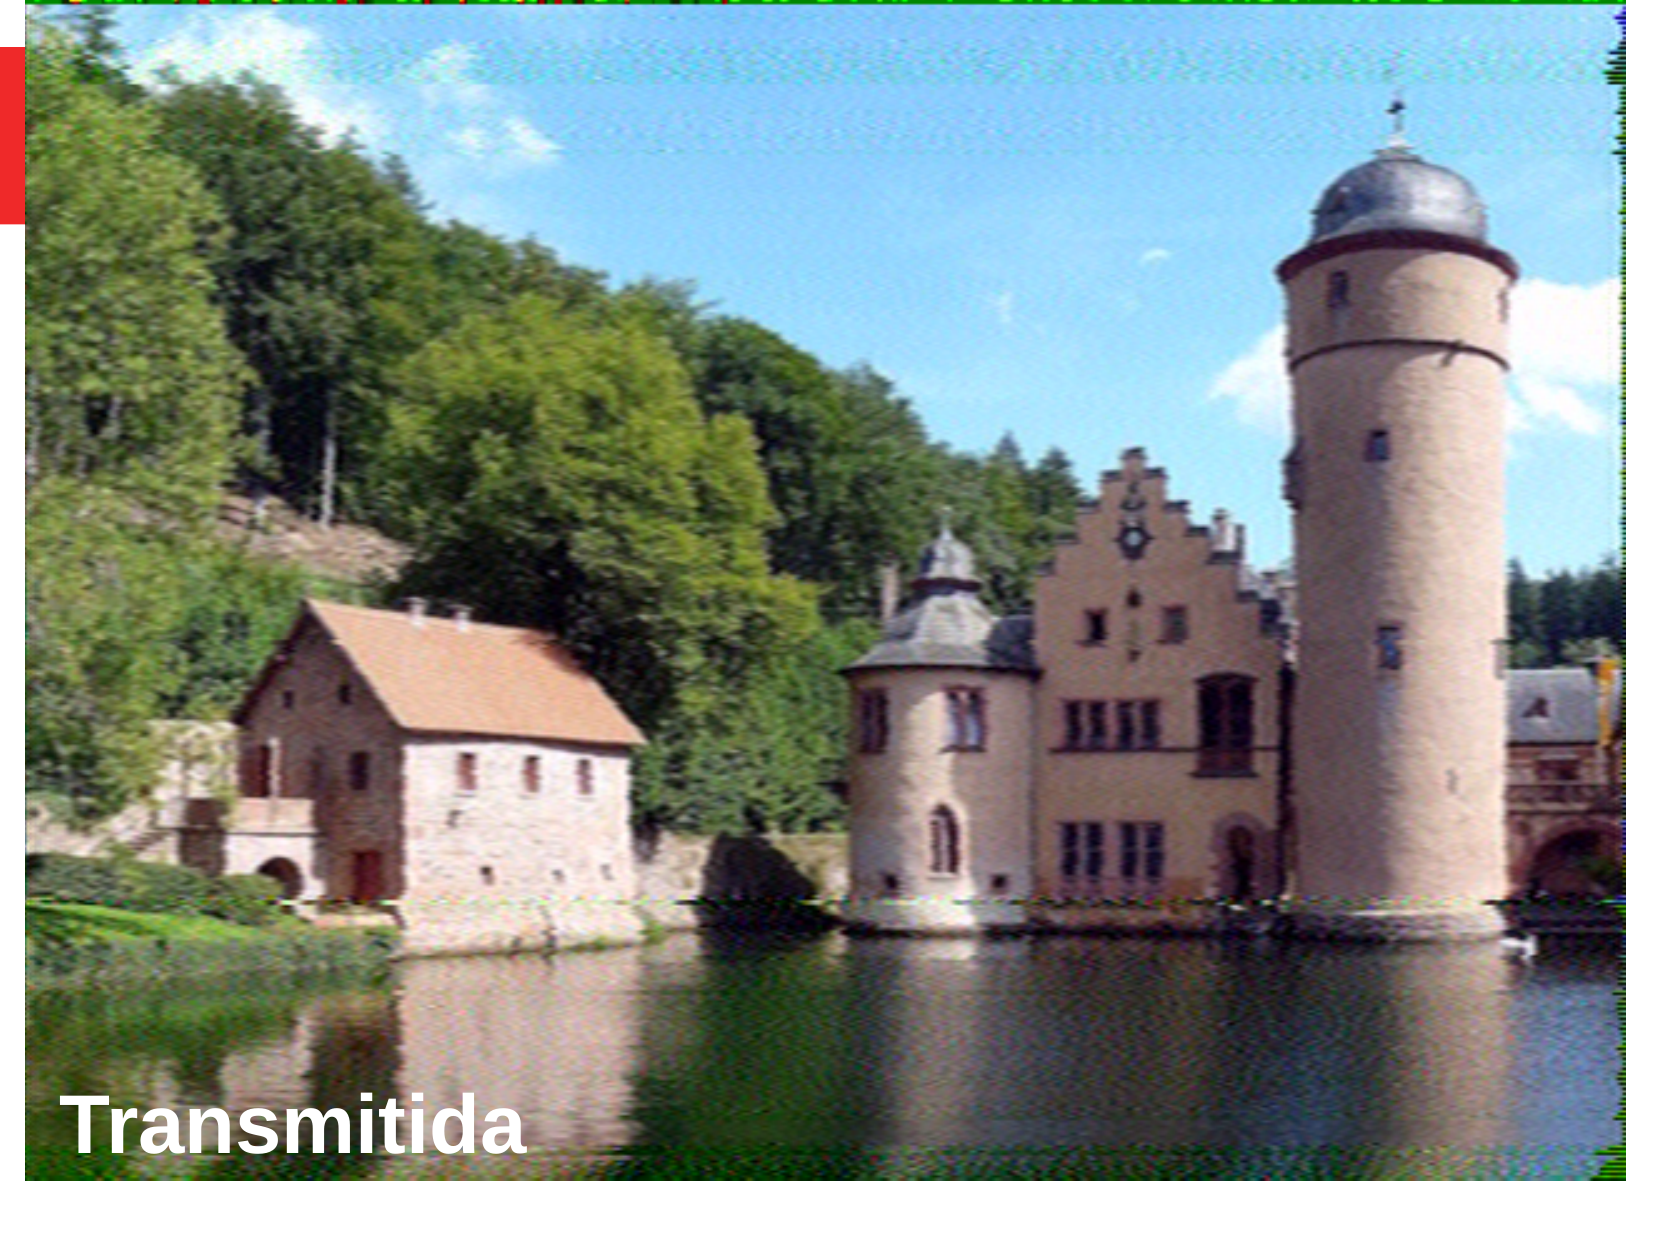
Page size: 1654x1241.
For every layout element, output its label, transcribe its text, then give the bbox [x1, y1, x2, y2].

picture [25, 0, 1626, 1181]
text_box Transmitida [45, 1071, 1471, 1192]
